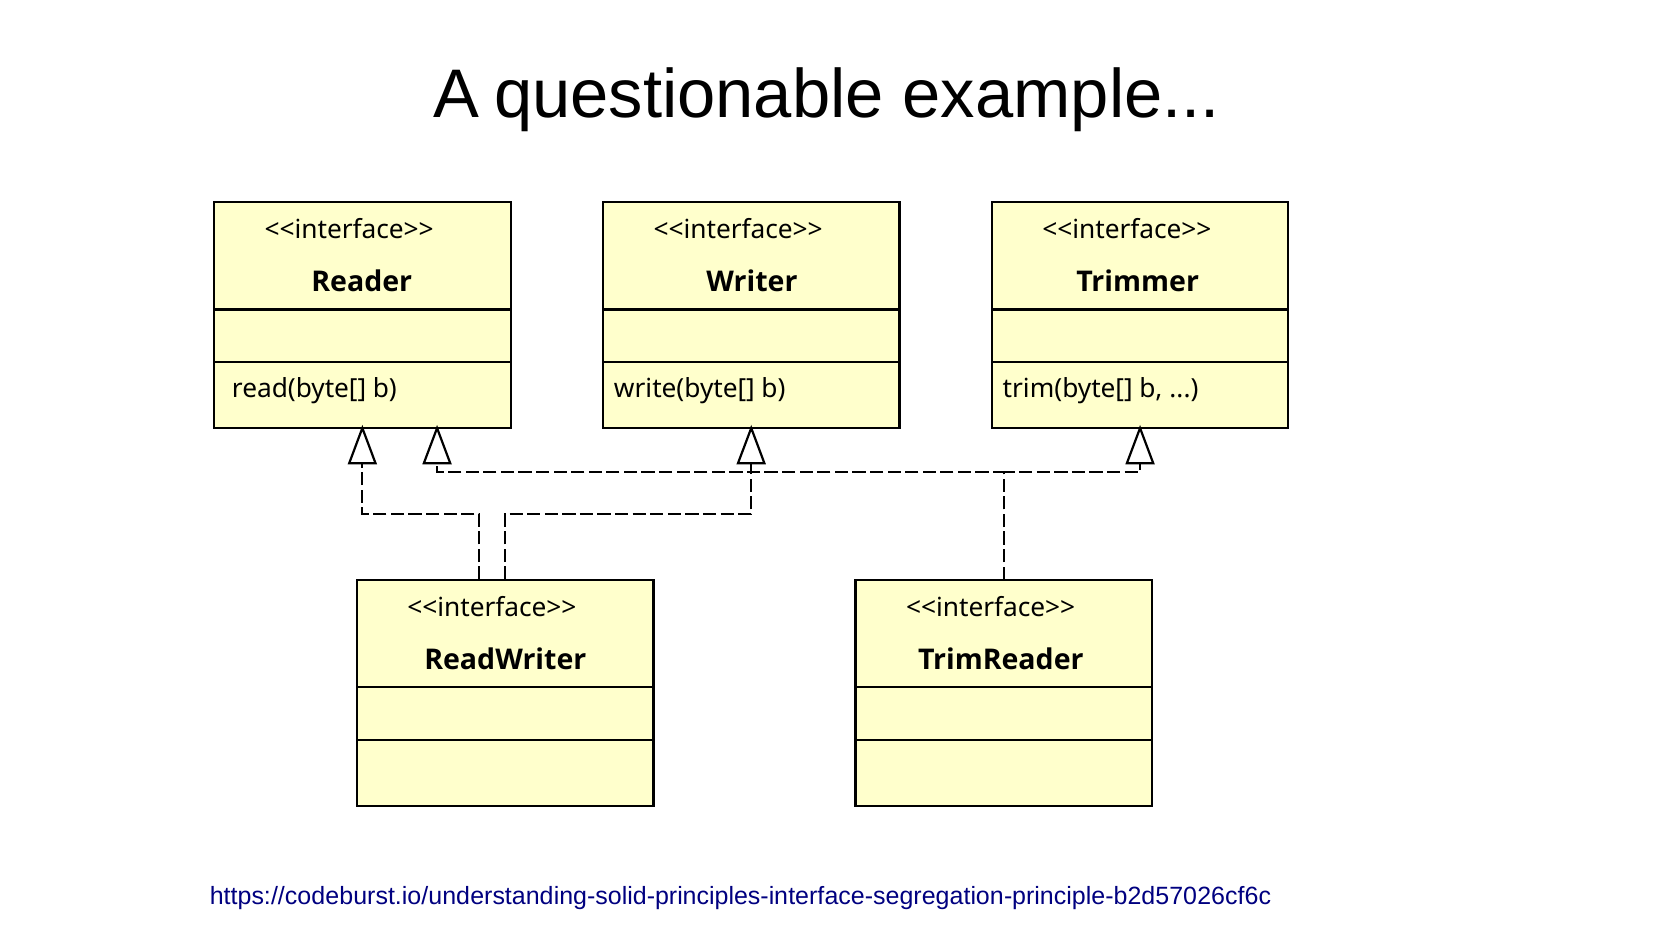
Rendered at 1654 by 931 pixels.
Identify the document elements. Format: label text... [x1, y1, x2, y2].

title A questionable example... [82, 37, 1571, 151]
picture [180, 167, 1323, 841]
text_box https://codeburst.io/understanding-solid-principles-interface-segregation-principle-b2d57026cf6c [195, 874, 1299, 931]
